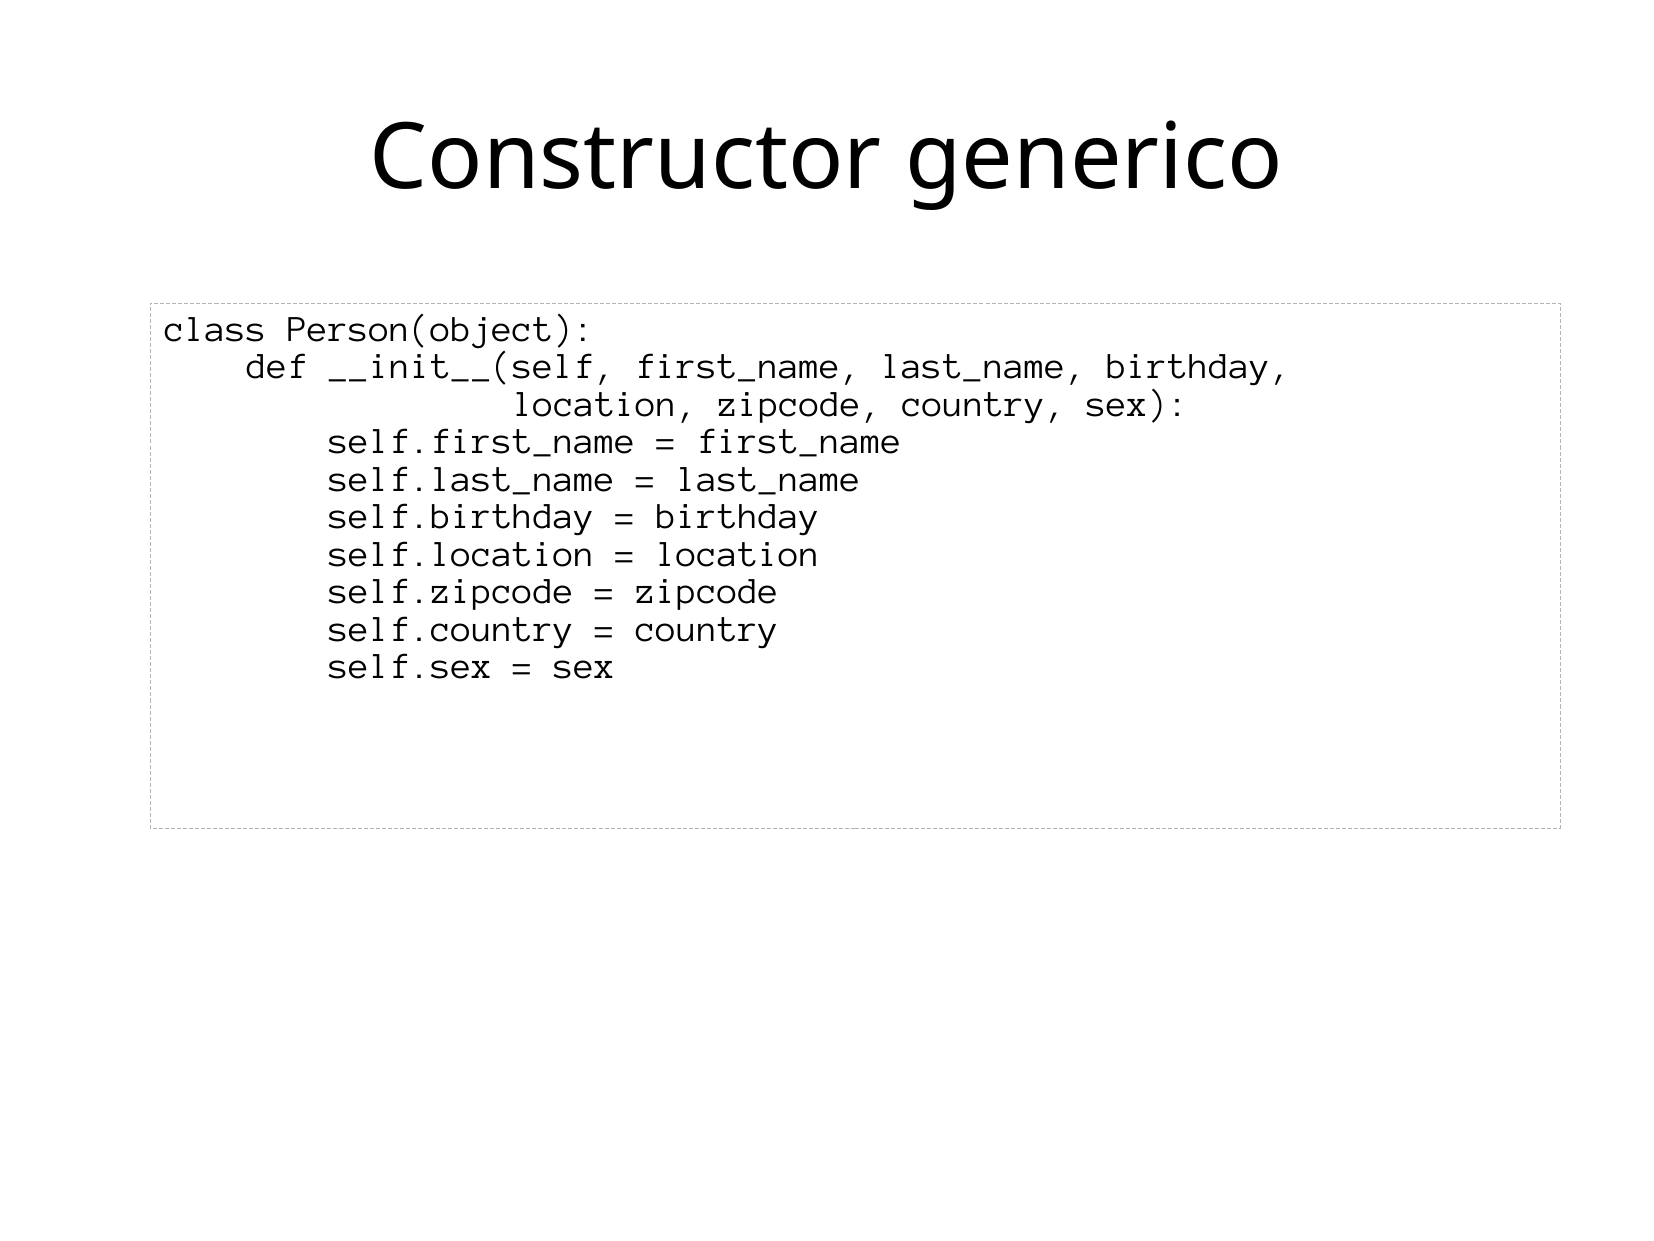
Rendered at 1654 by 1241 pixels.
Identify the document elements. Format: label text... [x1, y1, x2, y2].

title Constructor generico [82, 49, 1571, 257]
text_box class Person(object): def __init__(self, first_name, last_name, birthday, location, zipcode, country, sex): self.first_name = first_name self.last_name = last_name self.birthday = birthday self.location = location self.zipcode = zipcode self.country = country self.sex = sex [150, 303, 1561, 721]
